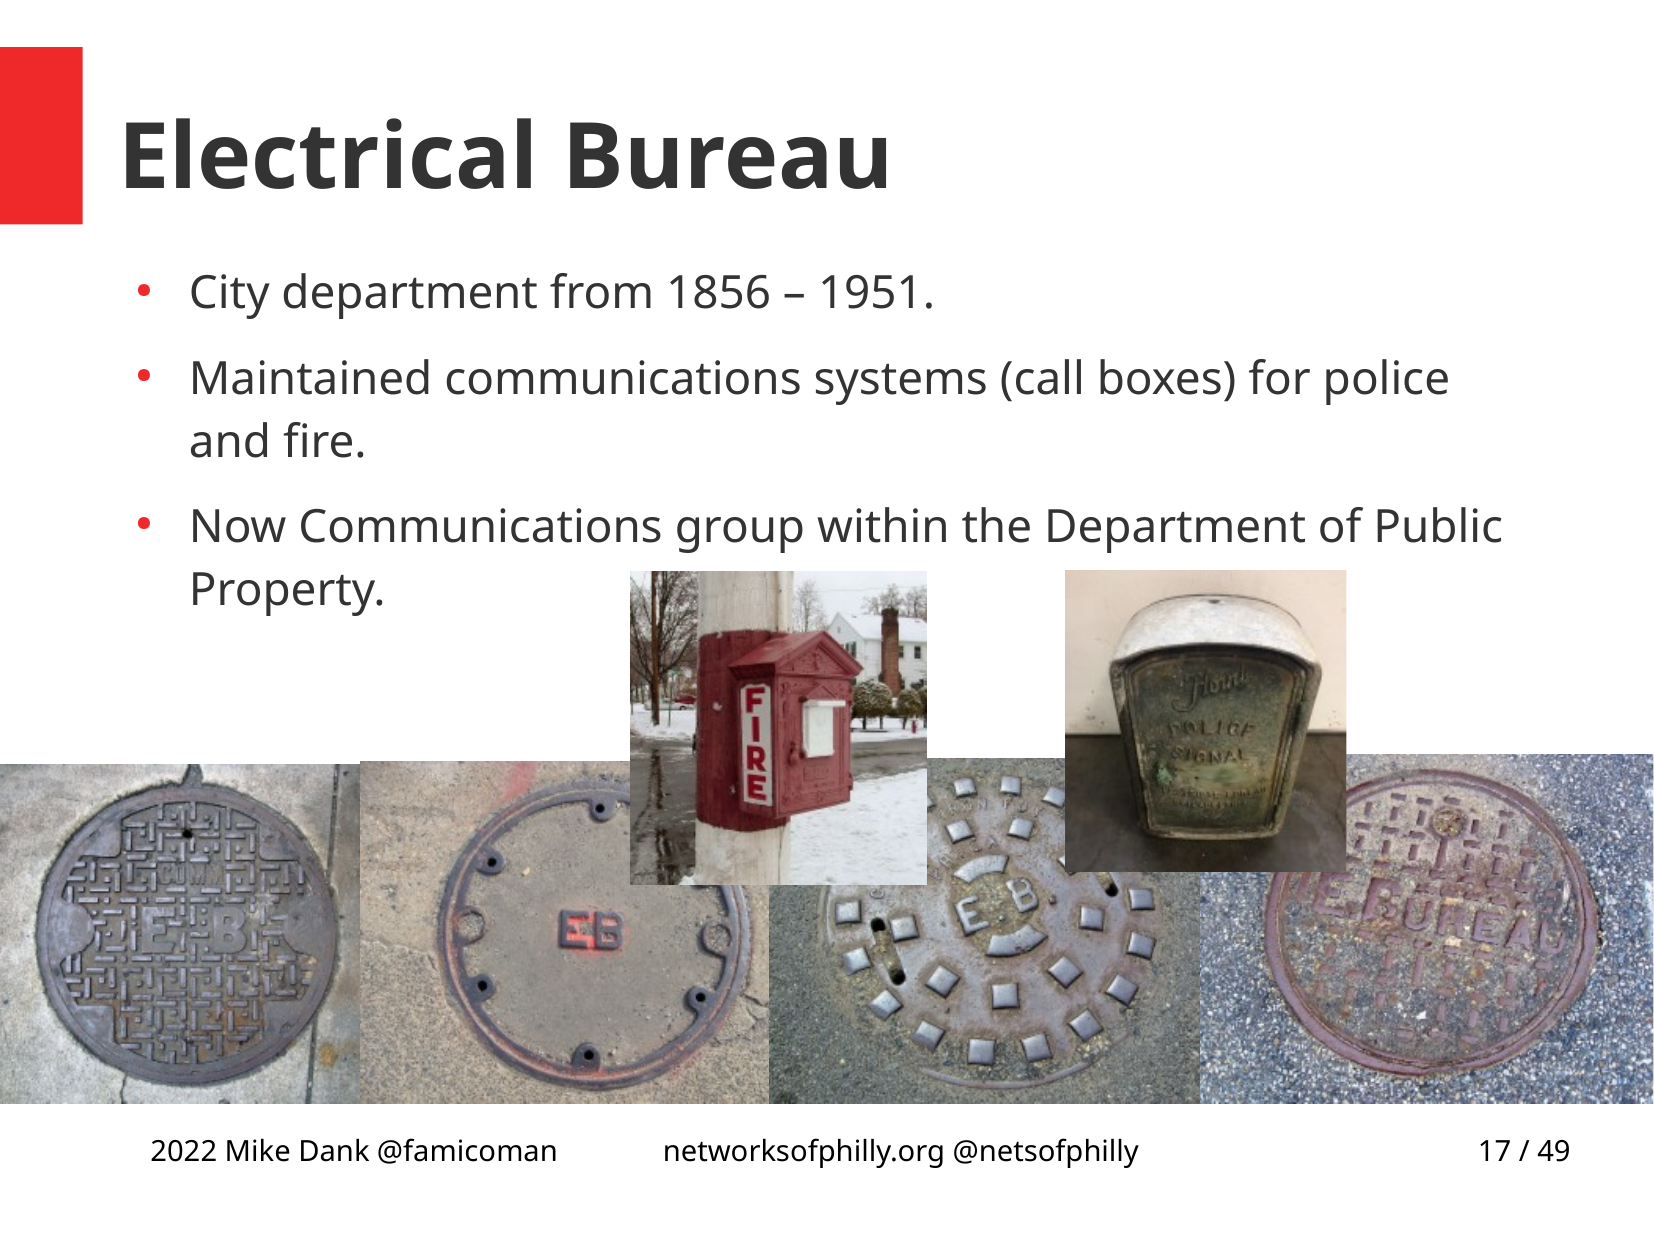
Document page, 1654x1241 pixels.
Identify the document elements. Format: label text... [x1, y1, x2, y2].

title Electrical Bureau [118, 49, 1571, 257]
picture [0, 570, 1654, 1104]
list City department from 1856 – 1951. Maintained communications systems (call boxes) for police and fire. Now Communications group within the Department of Public Property. [118, 259, 1536, 764]
